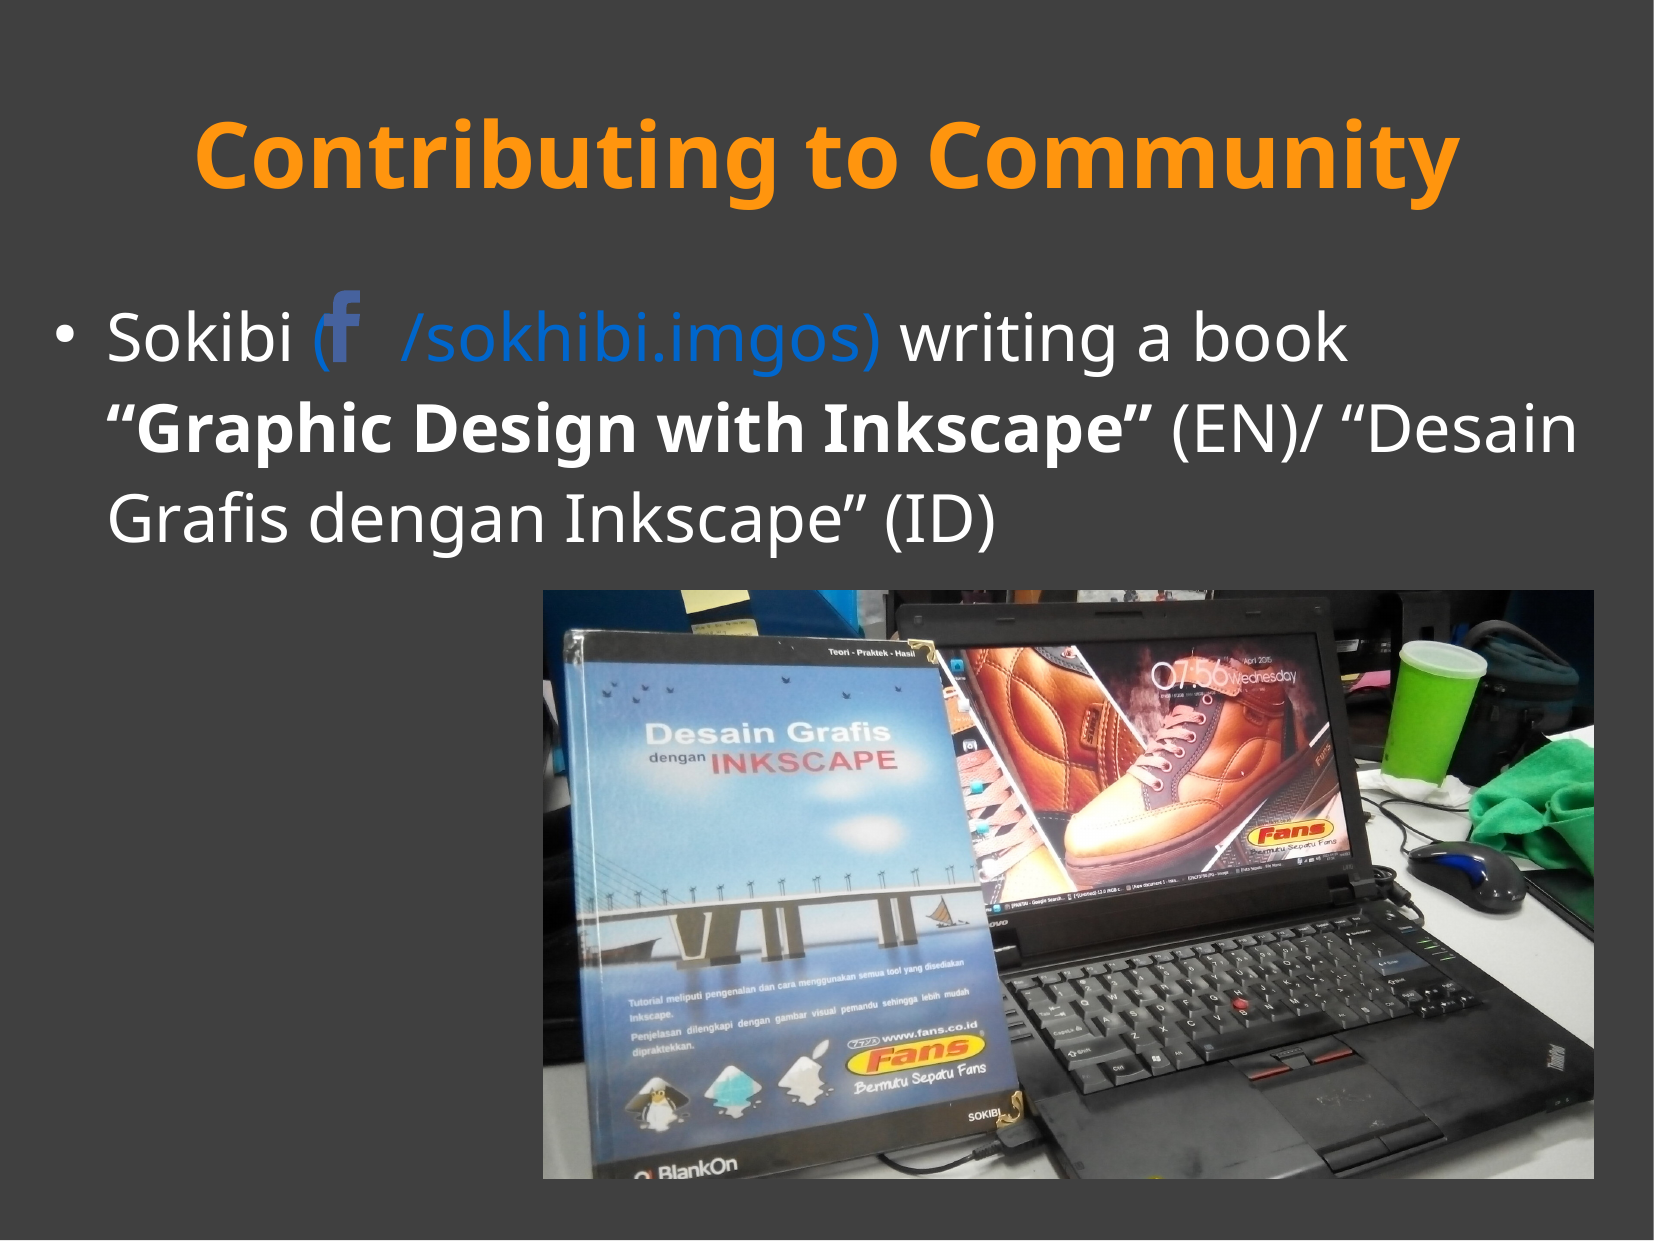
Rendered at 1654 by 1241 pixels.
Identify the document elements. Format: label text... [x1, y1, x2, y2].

text_box [0, 0, 1654, 1241]
picture [306, 290, 378, 363]
picture [543, 590, 1594, 1179]
list Sokibi ( /sokhibi.imgos) writing a book “Graphic Design with Inkscape” (EN)/ “Desain Grafis dengan Inkscape” (ID) [35, 290, 1619, 1010]
title Contributing to Community [82, 49, 1571, 257]
